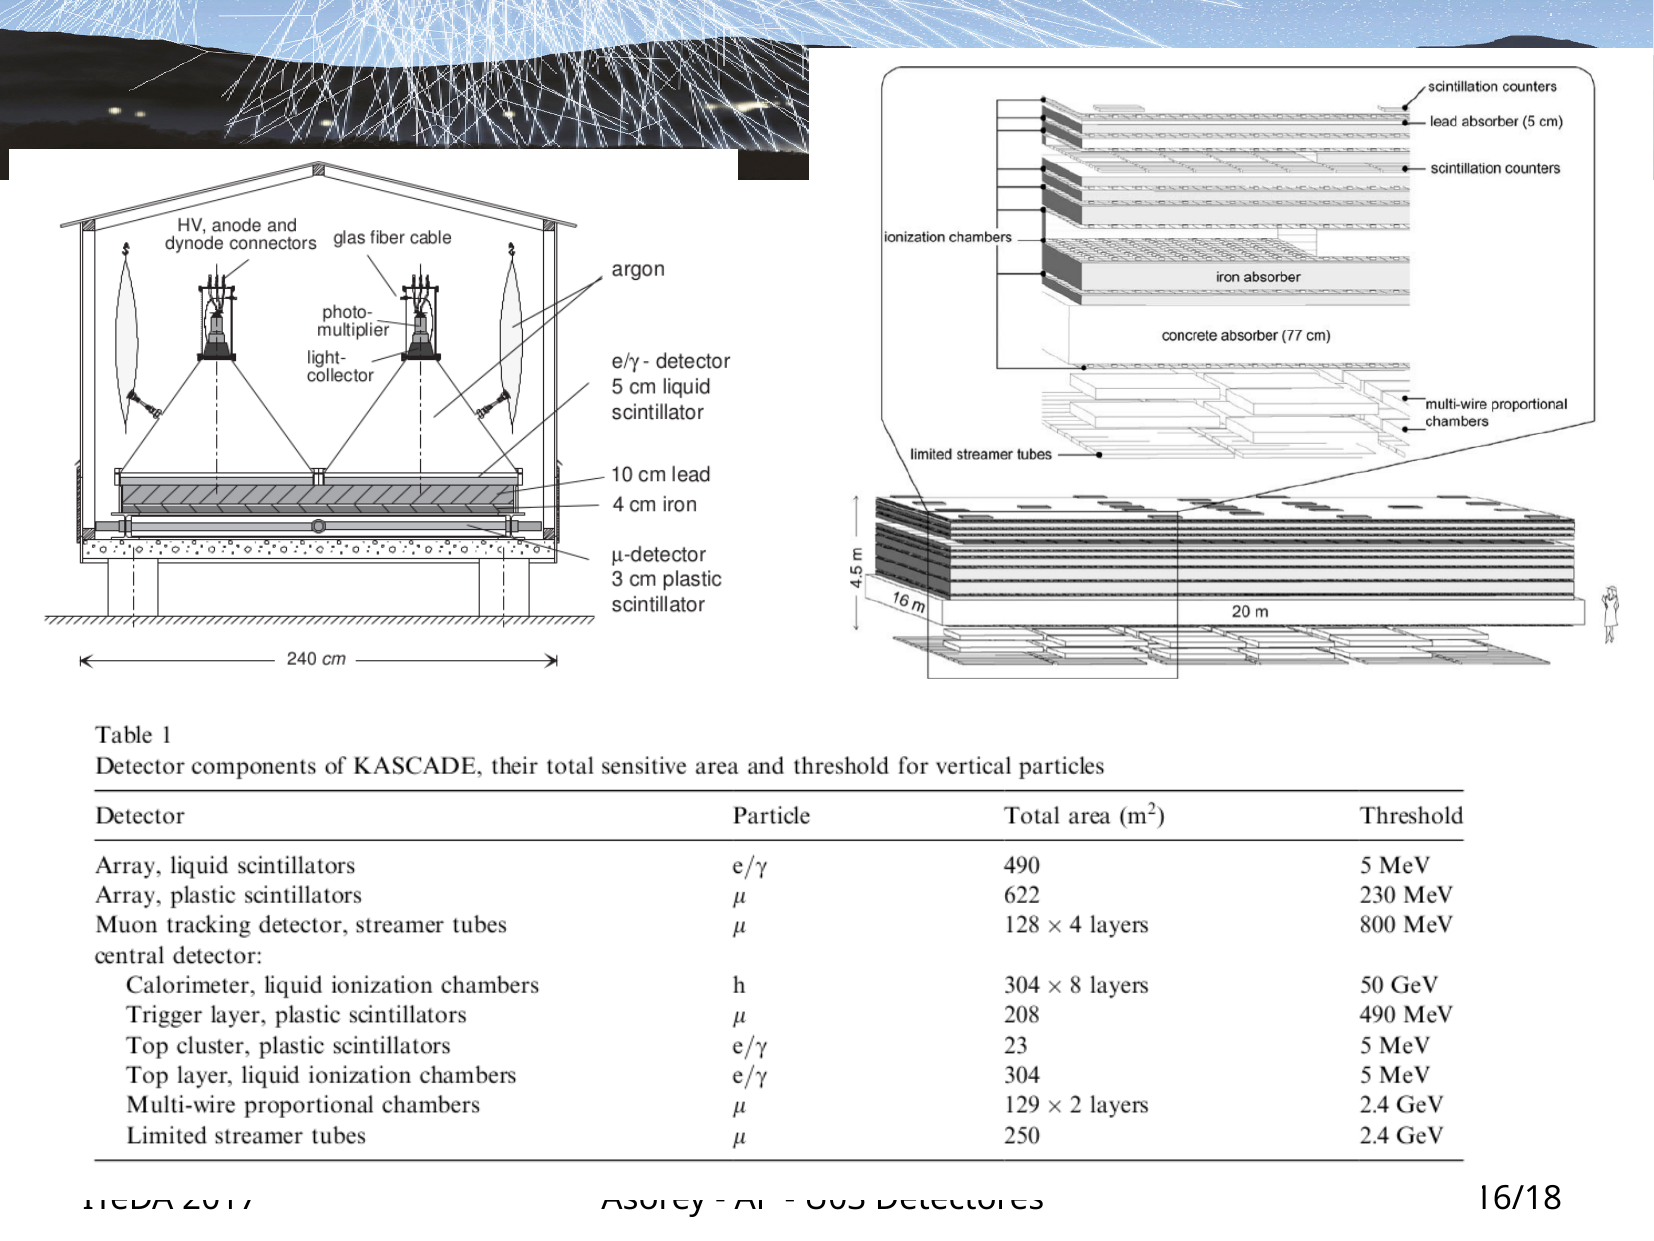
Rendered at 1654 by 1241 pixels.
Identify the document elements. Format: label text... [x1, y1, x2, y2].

picture [0, 0, 1654, 691]
picture [79, 704, 1482, 1201]
title Kascade detector [86, 49, 809, 226]
